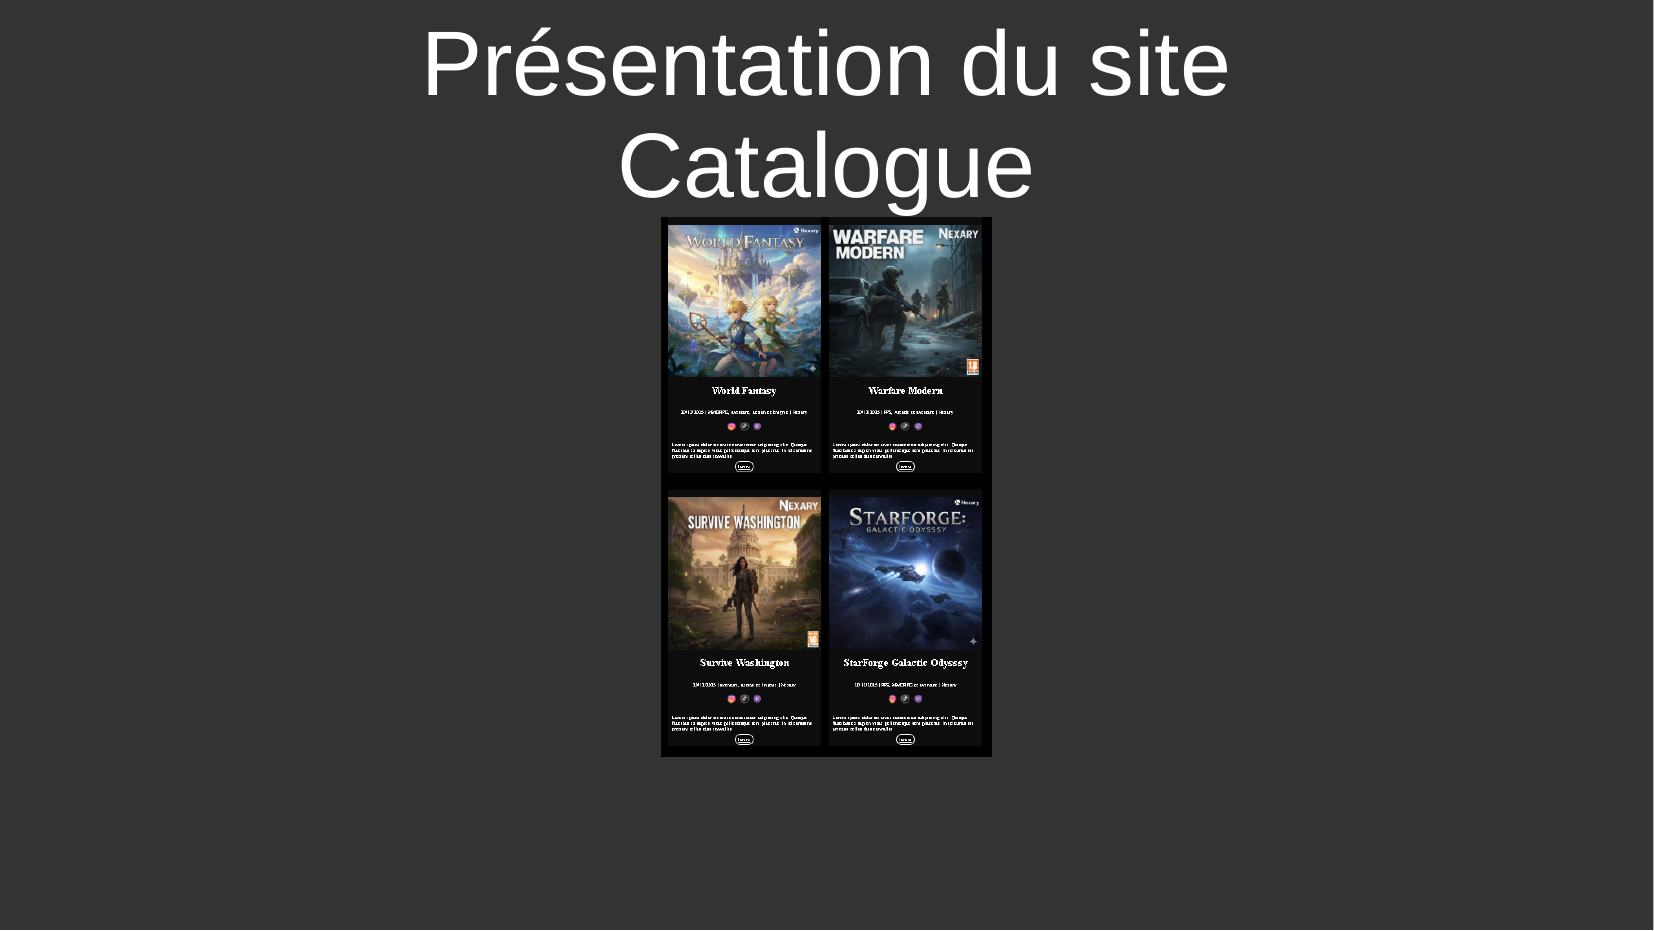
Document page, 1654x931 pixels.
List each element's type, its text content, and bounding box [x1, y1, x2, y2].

picture [661, 217, 992, 758]
title Présentation du site Catalogue [82, 12, 1571, 218]
